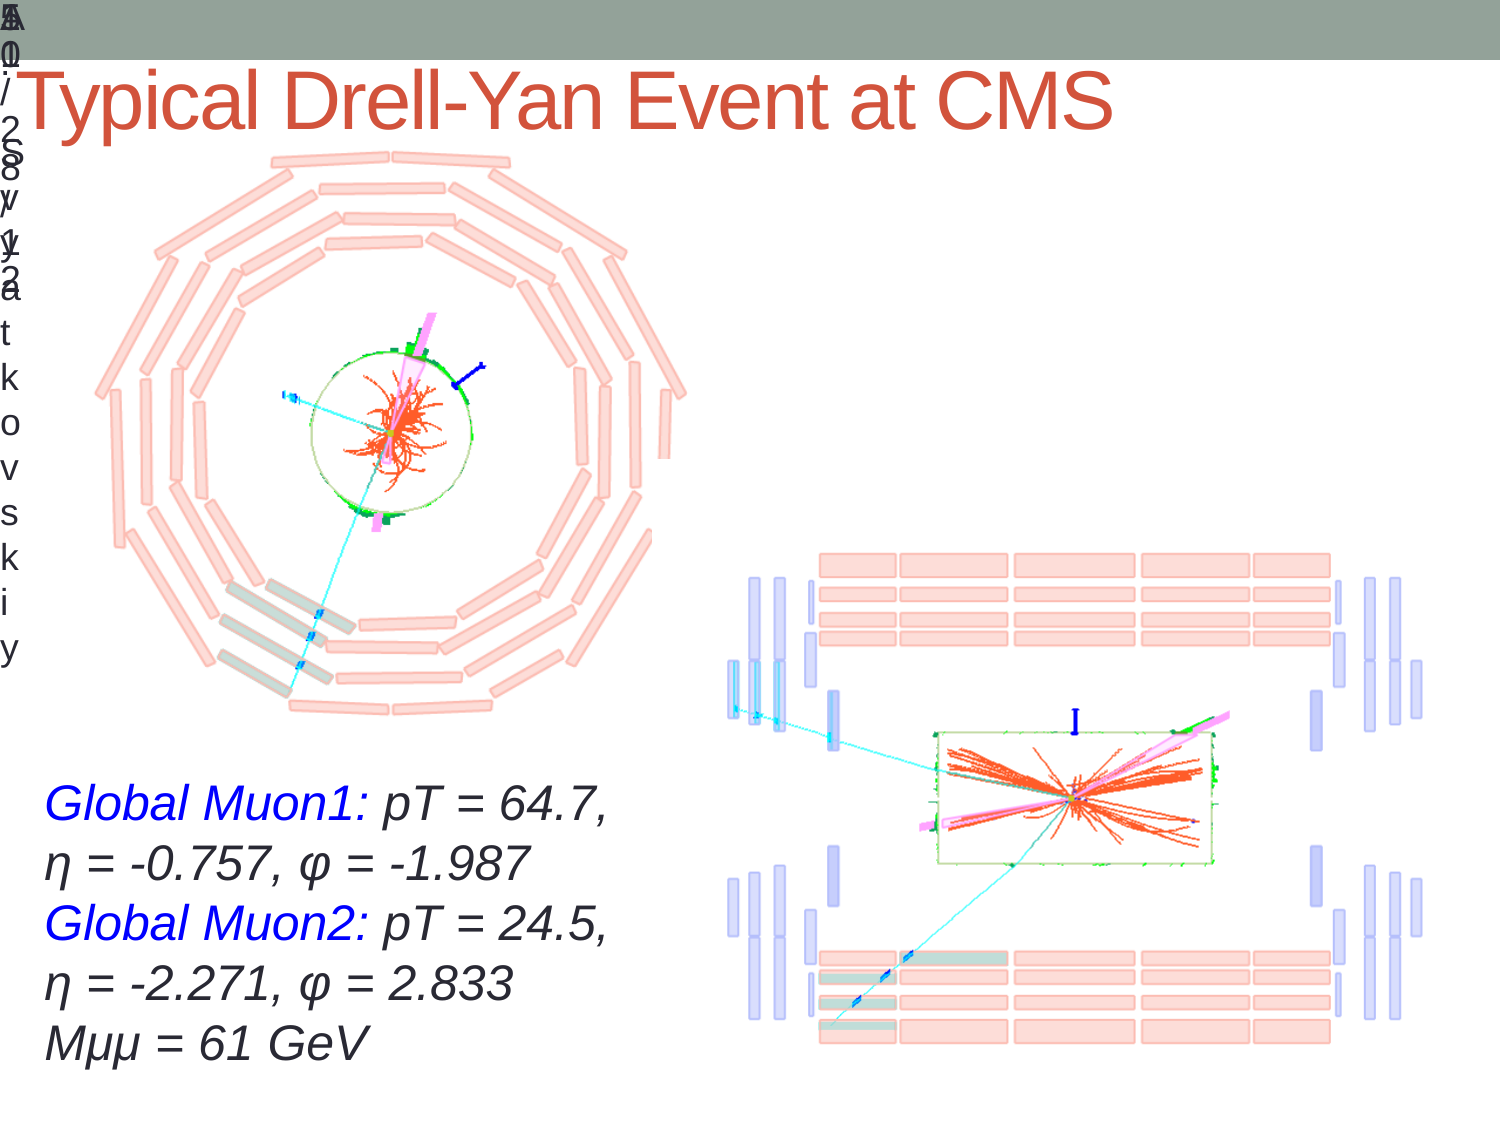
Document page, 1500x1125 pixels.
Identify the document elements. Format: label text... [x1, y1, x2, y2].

picture [0, 191, 4, 215]
text_box Typical Drell-Yan Event at CMS [0, 14, 1350, 177]
picture [0, 177, 1500, 1125]
text_box Global Muon1: pT = 64.7, η = -0.757, φ = -1.987 Global Muon2: pT = 24.5, η = -2.271, φ = 2.833 Mμμ = 61 GeV [29, 763, 709, 1079]
picture [4, 233, 9, 248]
